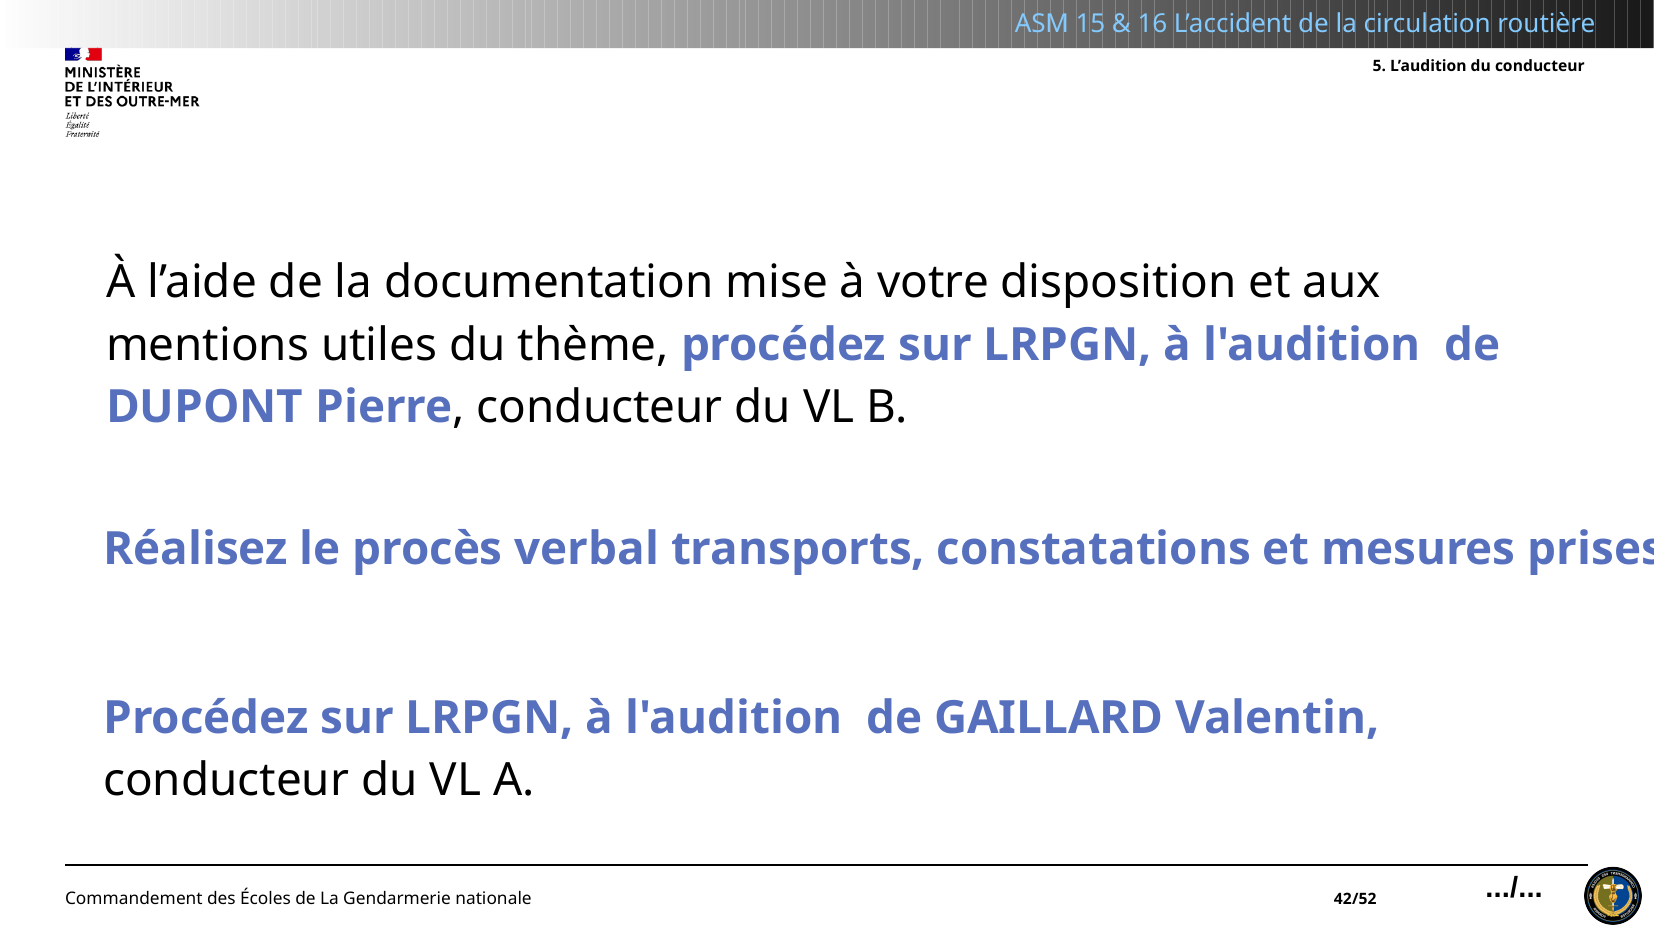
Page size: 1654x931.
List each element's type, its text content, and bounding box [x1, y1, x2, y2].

text_box Procédez sur LRPGN, à l'audition de GAILLARD Valentin, conducteur du VL A. [88, 676, 1428, 804]
picture [65, 49, 213, 138]
picture [1584, 862, 1642, 925]
title À l’aide de la documentation mise à votre disposition et aux mentions utiles du thème, procédez sur LRPGN, à l'audition de DUPONT Pierre, conducteur du VL B. [106, 236, 1524, 449]
list 5. L’audition du conducteur [599, 56, 1589, 122]
text_box .../... [1470, 863, 1569, 912]
text_box Réalisez le procès verbal transports, constatations et mesures prises. [88, 508, 1654, 579]
